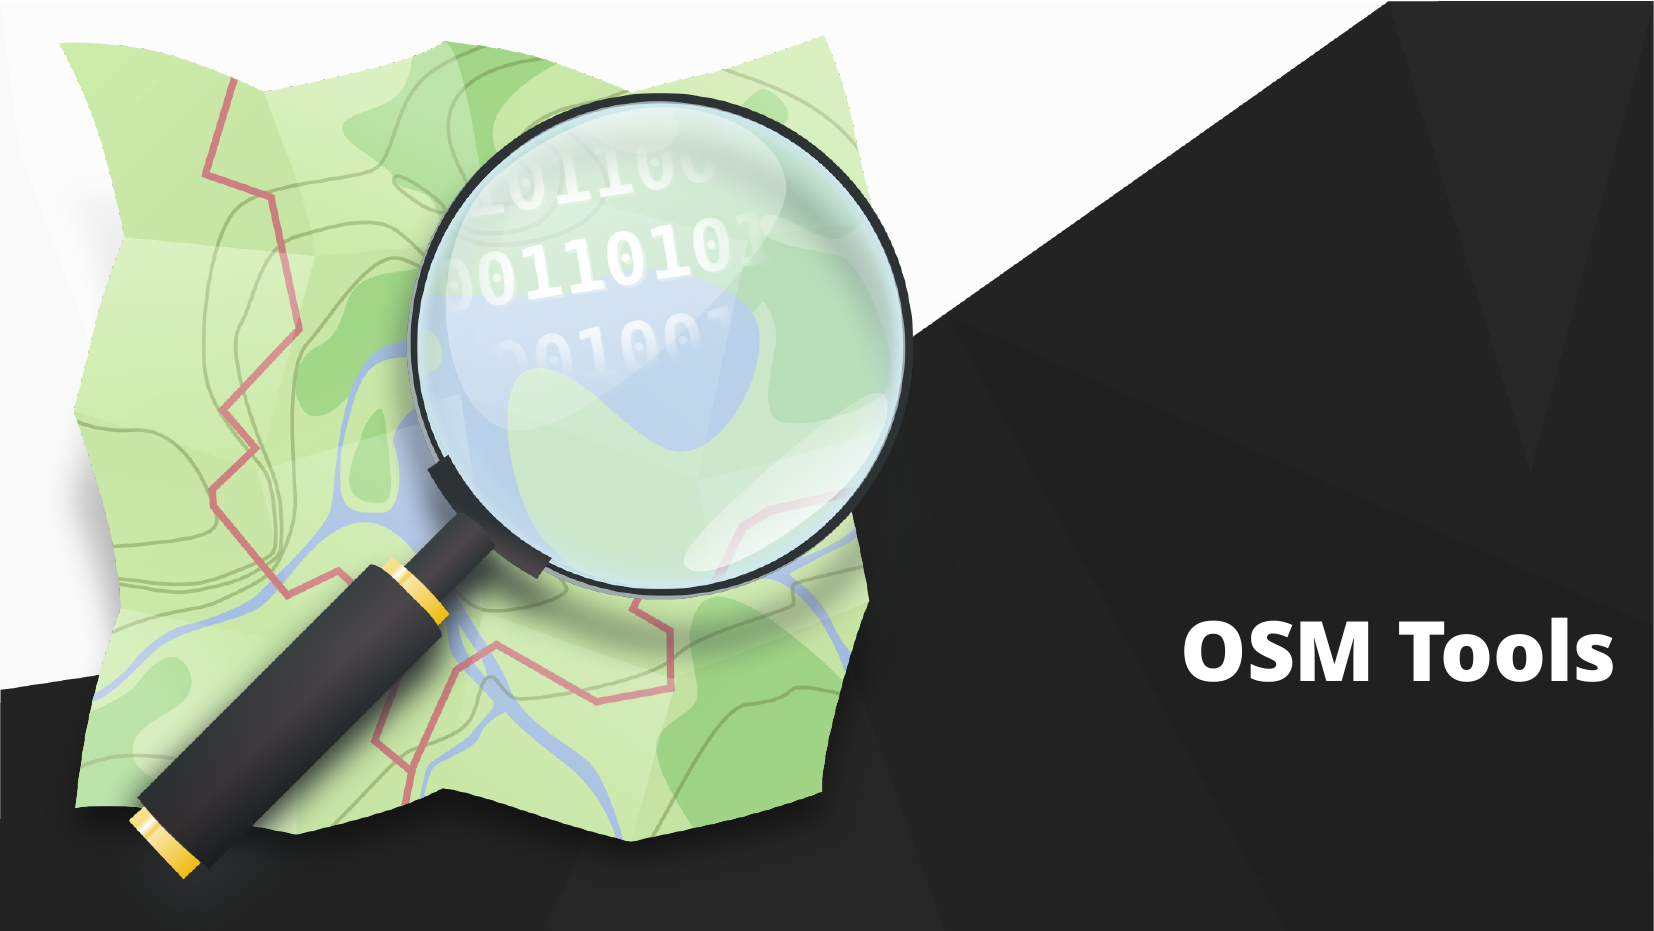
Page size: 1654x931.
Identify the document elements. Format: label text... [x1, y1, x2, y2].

title OSM Tools [957, 507, 1617, 792]
picture [0, 1, 1654, 931]
